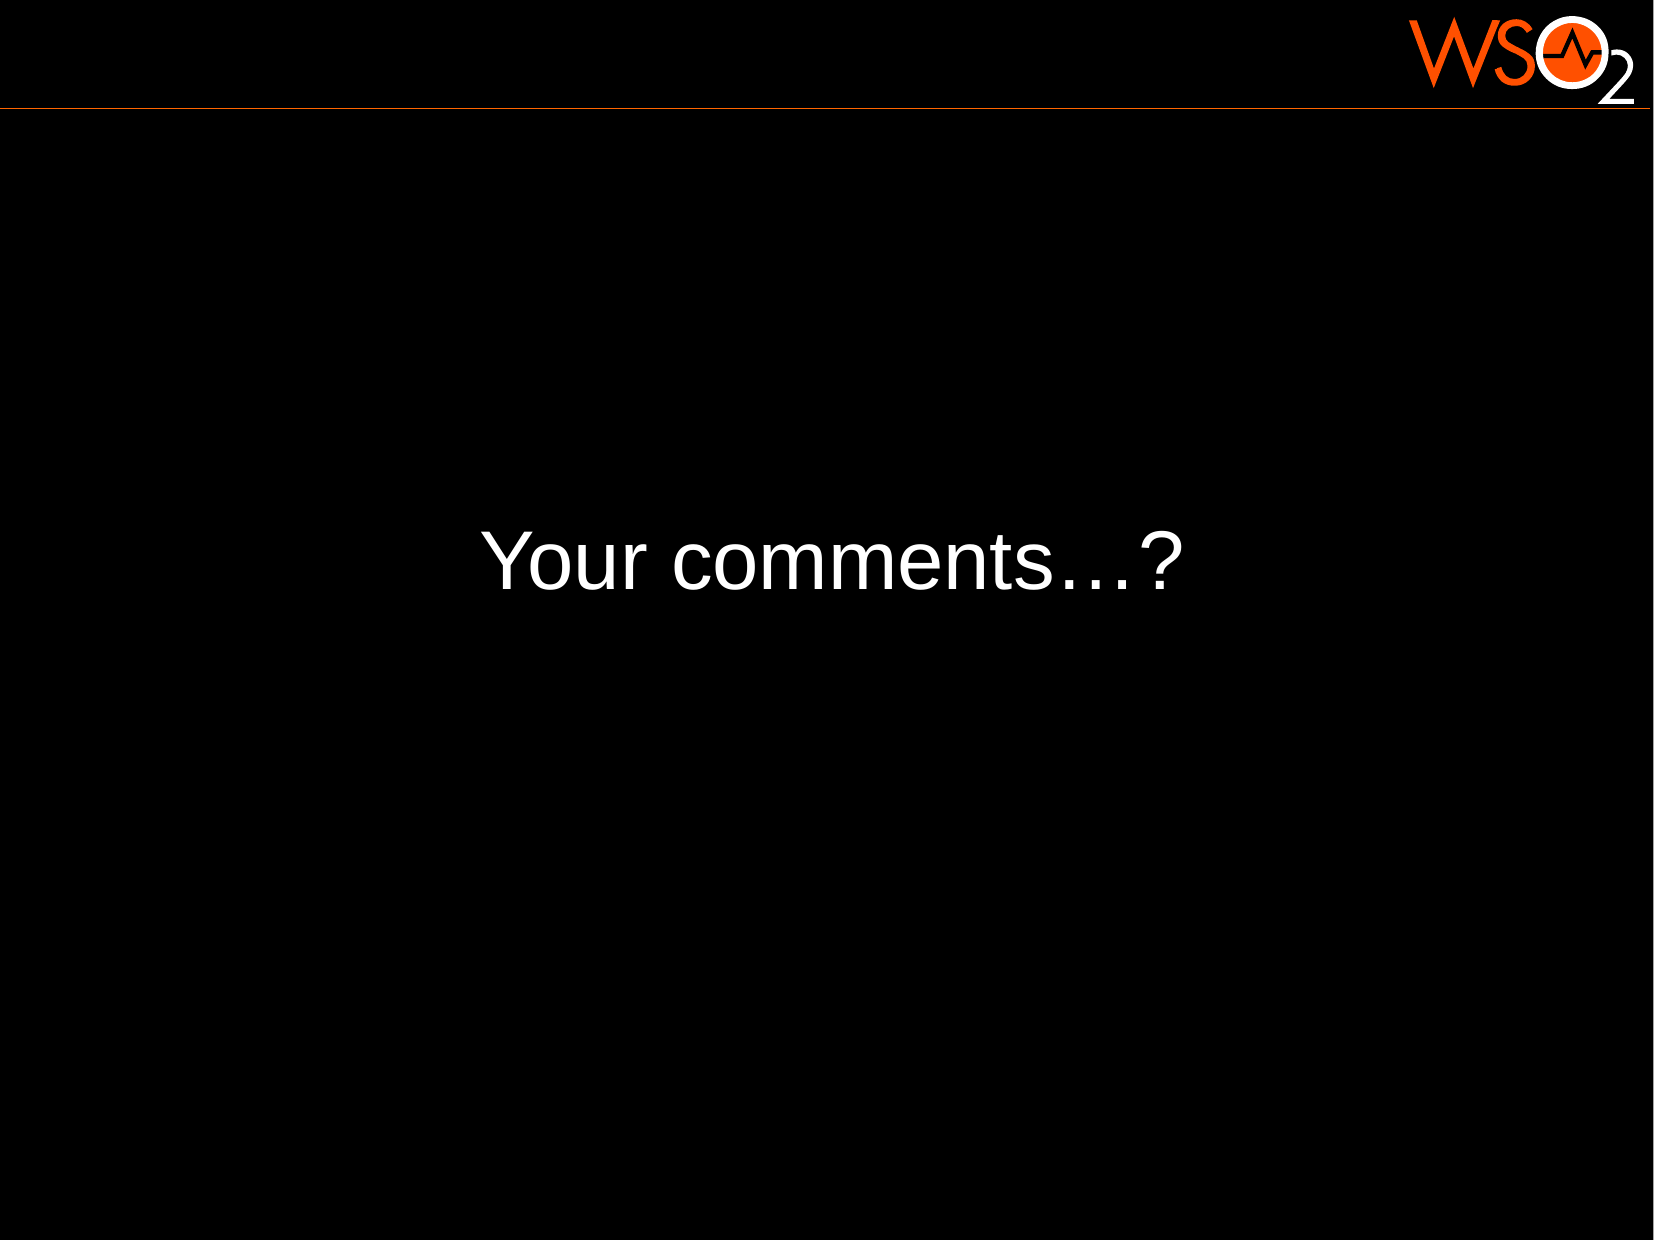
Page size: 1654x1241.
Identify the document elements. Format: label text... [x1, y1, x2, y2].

picture [1407, 15, 1636, 106]
text_box Your comments…? [465, 507, 1201, 616]
